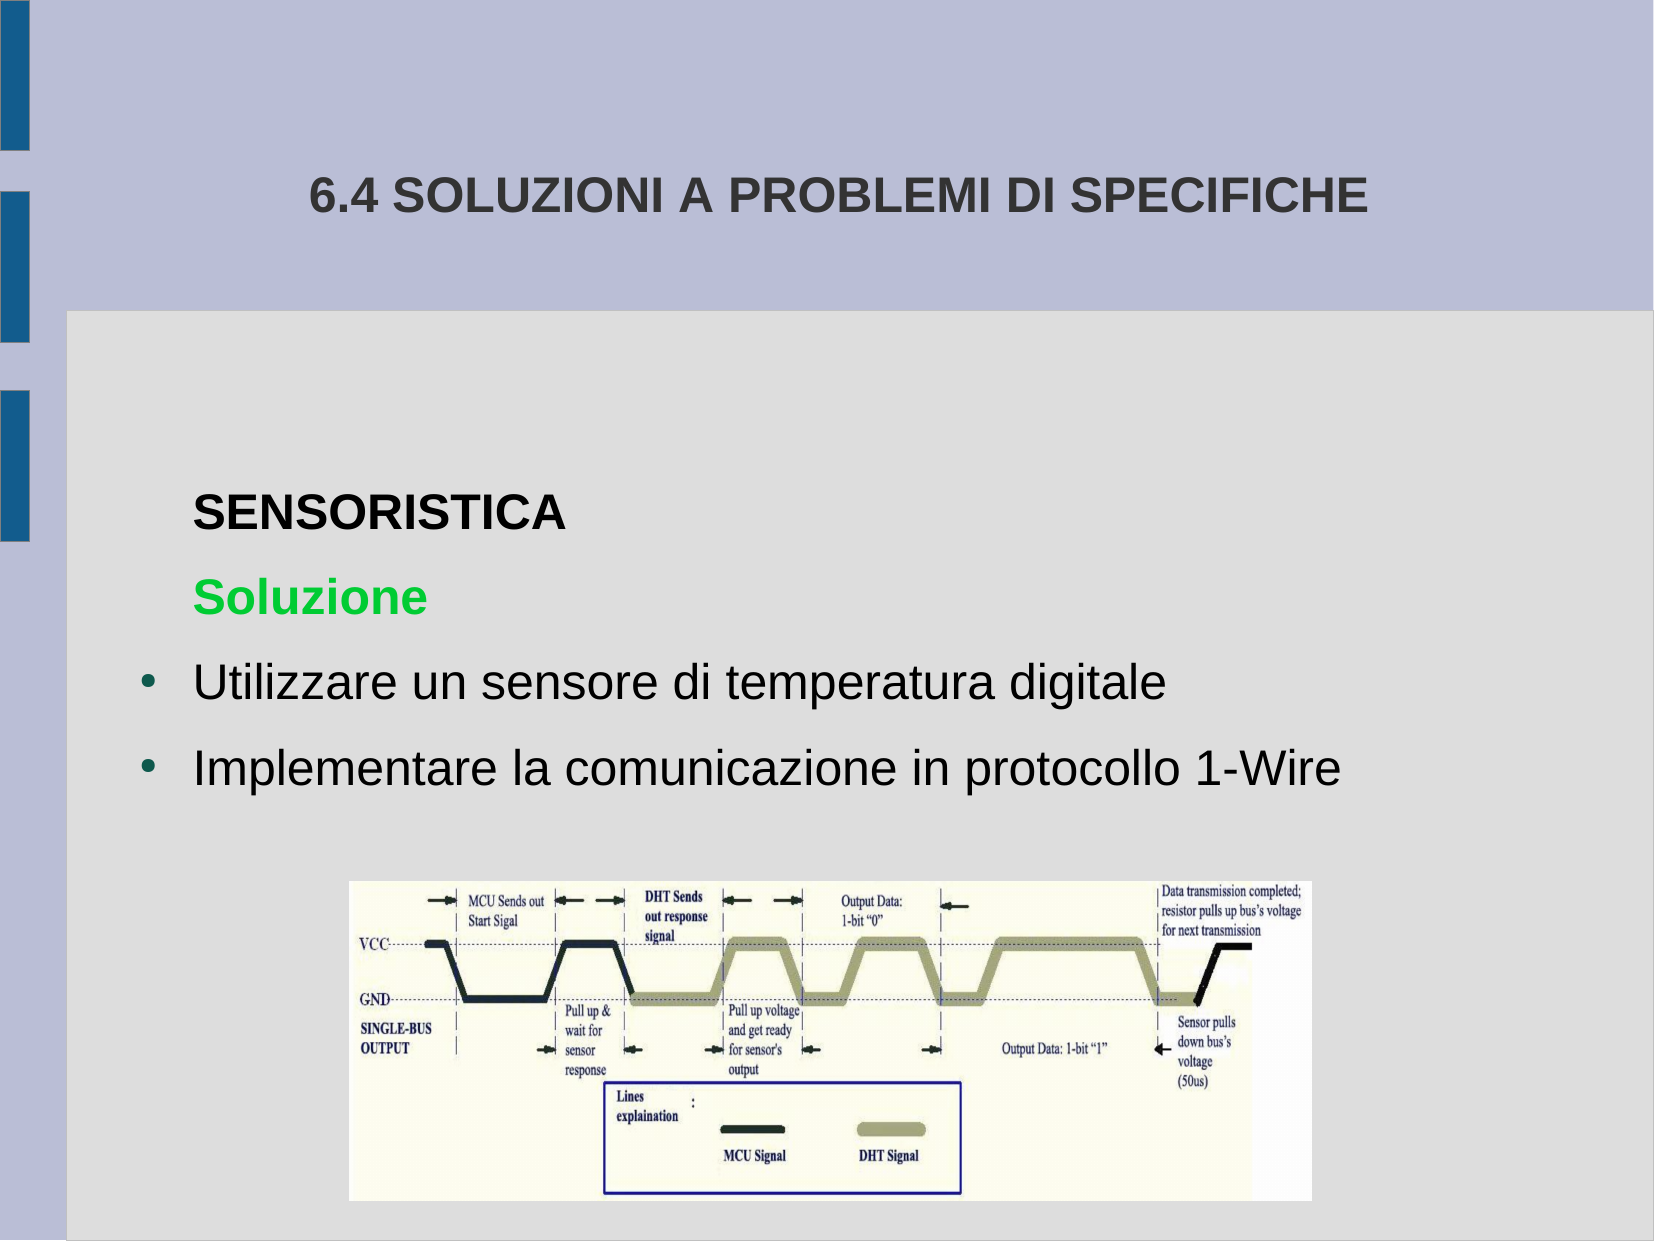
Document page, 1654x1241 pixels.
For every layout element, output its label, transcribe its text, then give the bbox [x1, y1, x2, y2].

picture [349, 881, 1312, 1201]
title 6.4 SOLUZIONI A PROBLEMI DI SPECIFICHE [121, 91, 1534, 299]
list SENSORISTICA Soluzione Utilizzare un sensore di temperatura digitale Implementare la comunicazione in protocollo 1-Wire [121, 483, 1534, 848]
